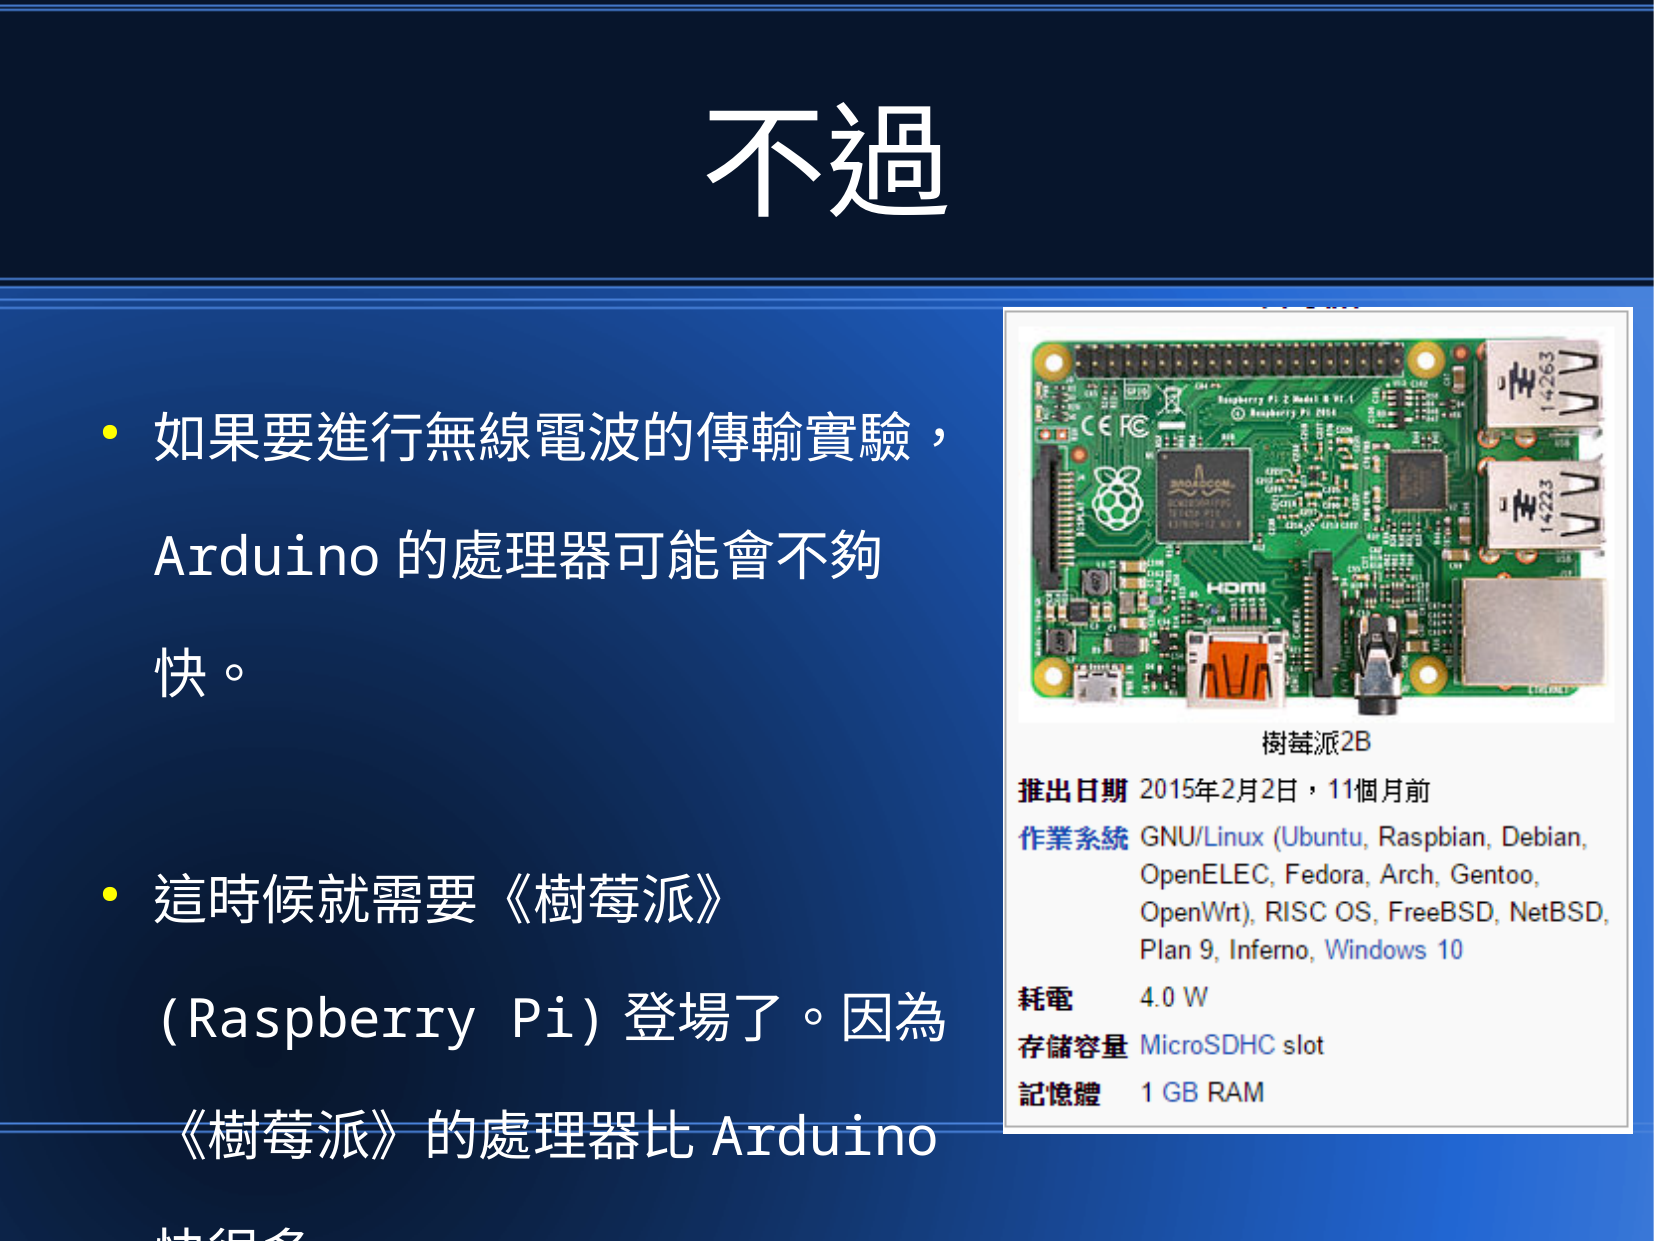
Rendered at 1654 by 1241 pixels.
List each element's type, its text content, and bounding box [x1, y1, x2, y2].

list 如果要進行無線電波的傳輸實驗，Arduino的處理器可能會不夠快。 這時候就需要《樹莓派》(Raspberry Pi)登場了。因為《樹莓派》的處理器比Arduino快很多。 [82, 355, 981, 1241]
title 不過 [82, 49, 1571, 257]
picture [0, 0, 1654, 1241]
